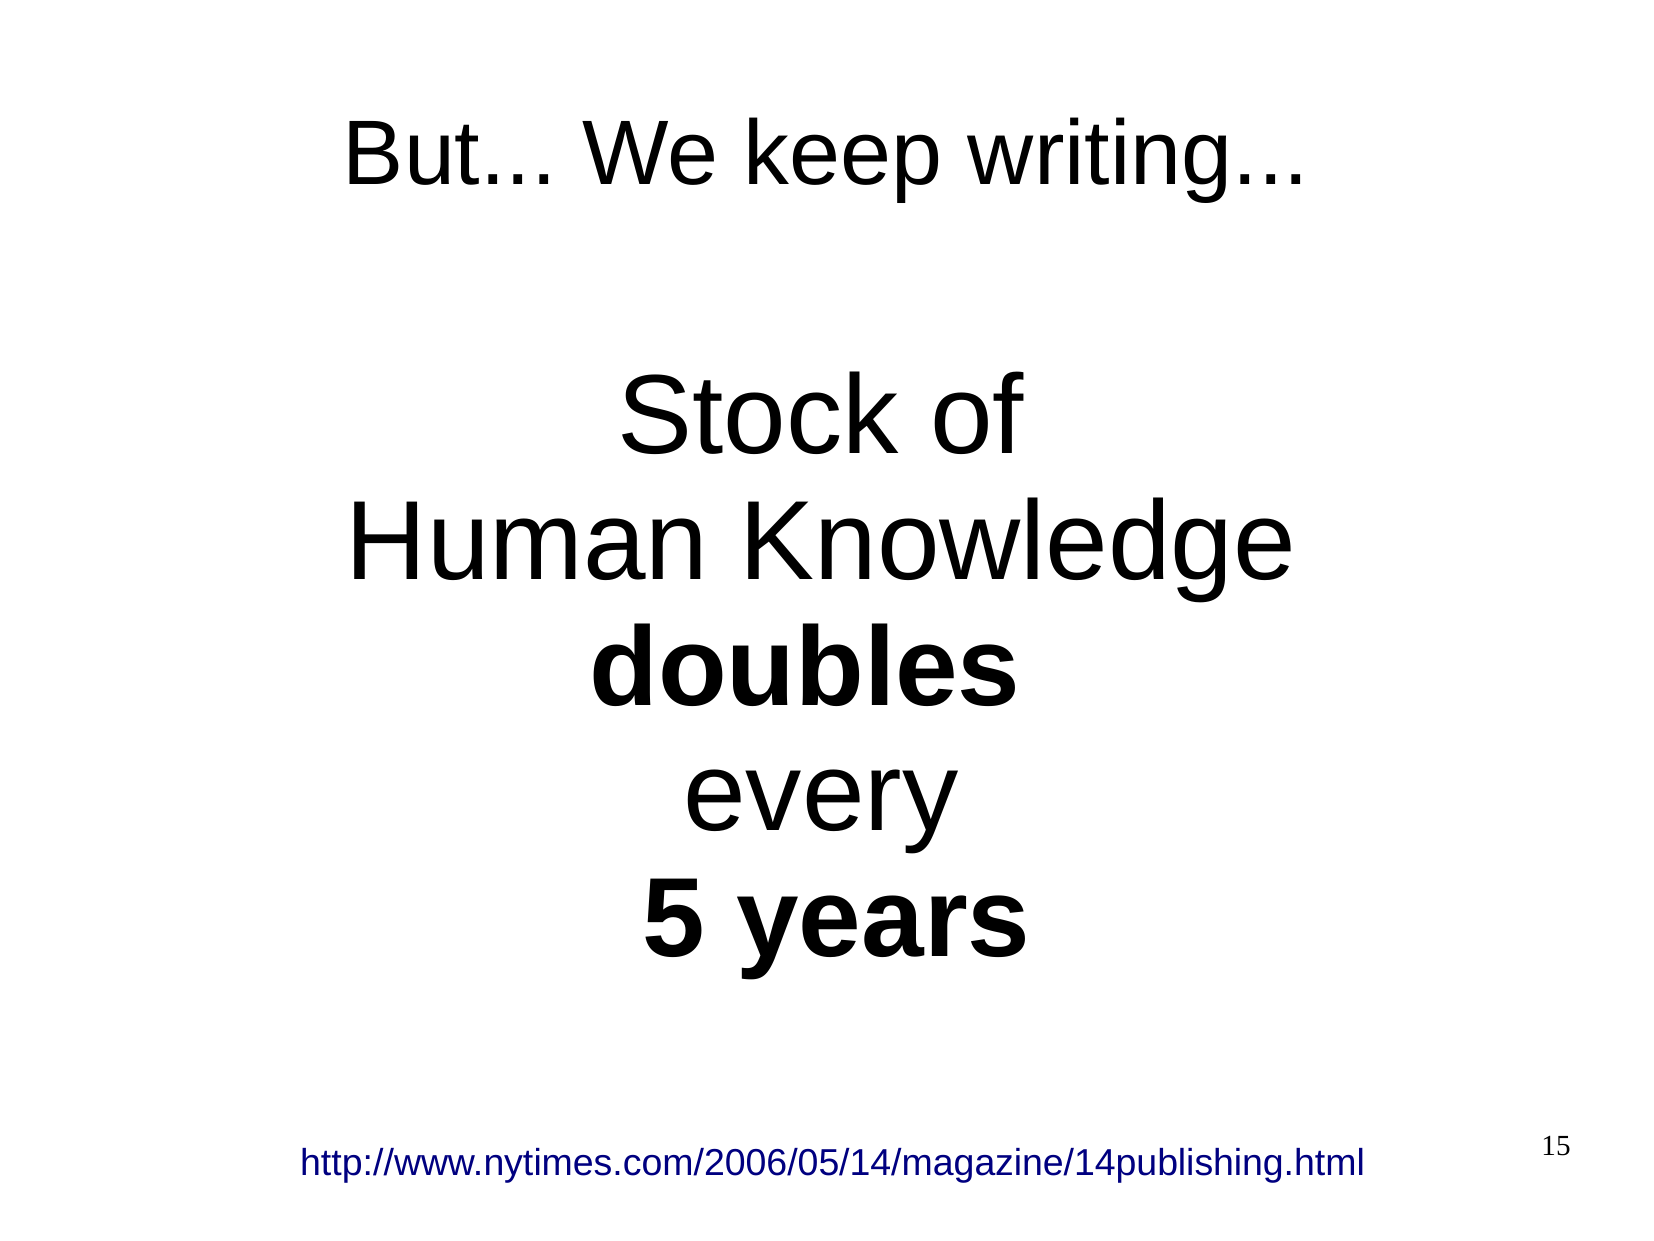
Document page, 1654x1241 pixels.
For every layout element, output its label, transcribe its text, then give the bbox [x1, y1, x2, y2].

title But... We keep writing... [82, 49, 1571, 257]
text_box http://www.nytimes.com/2006/05/14/magazine/14publishing.html [285, 1133, 1388, 1191]
subtitle Stock of Human Knowledge doubles every 5 years [76, 352, 1565, 980]
